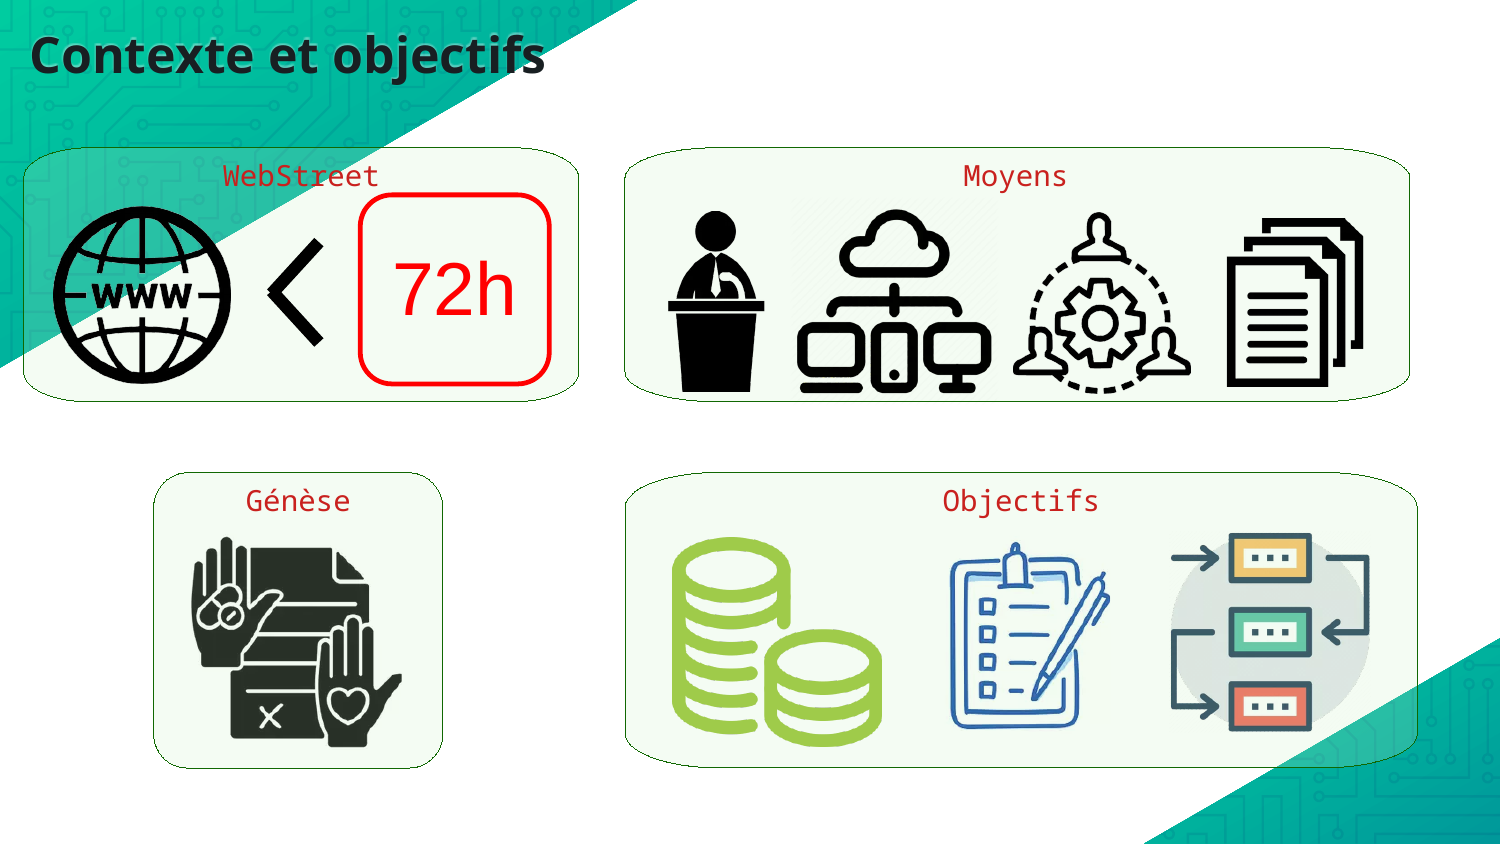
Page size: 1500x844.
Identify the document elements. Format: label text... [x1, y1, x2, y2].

picture [1013, 212, 1191, 394]
text_box [999, 231, 1410, 402]
text_box 72h [360, 194, 550, 384]
text_box [652, 393, 789, 402]
text_box [153, 532, 443, 769]
text_box Génèse [153, 472, 443, 532]
text_box Objectifs [625, 472, 1418, 566]
picture [53, 206, 231, 384]
picture [1210, 218, 1380, 387]
title Contexte et objectifs [29, 29, 1249, 88]
text_box [625, 566, 1418, 768]
picture [625, 196, 999, 406]
text_box [23, 229, 579, 402]
text_box WebStreet [23, 147, 579, 229]
text_box Moyens [614, 147, 1418, 231]
